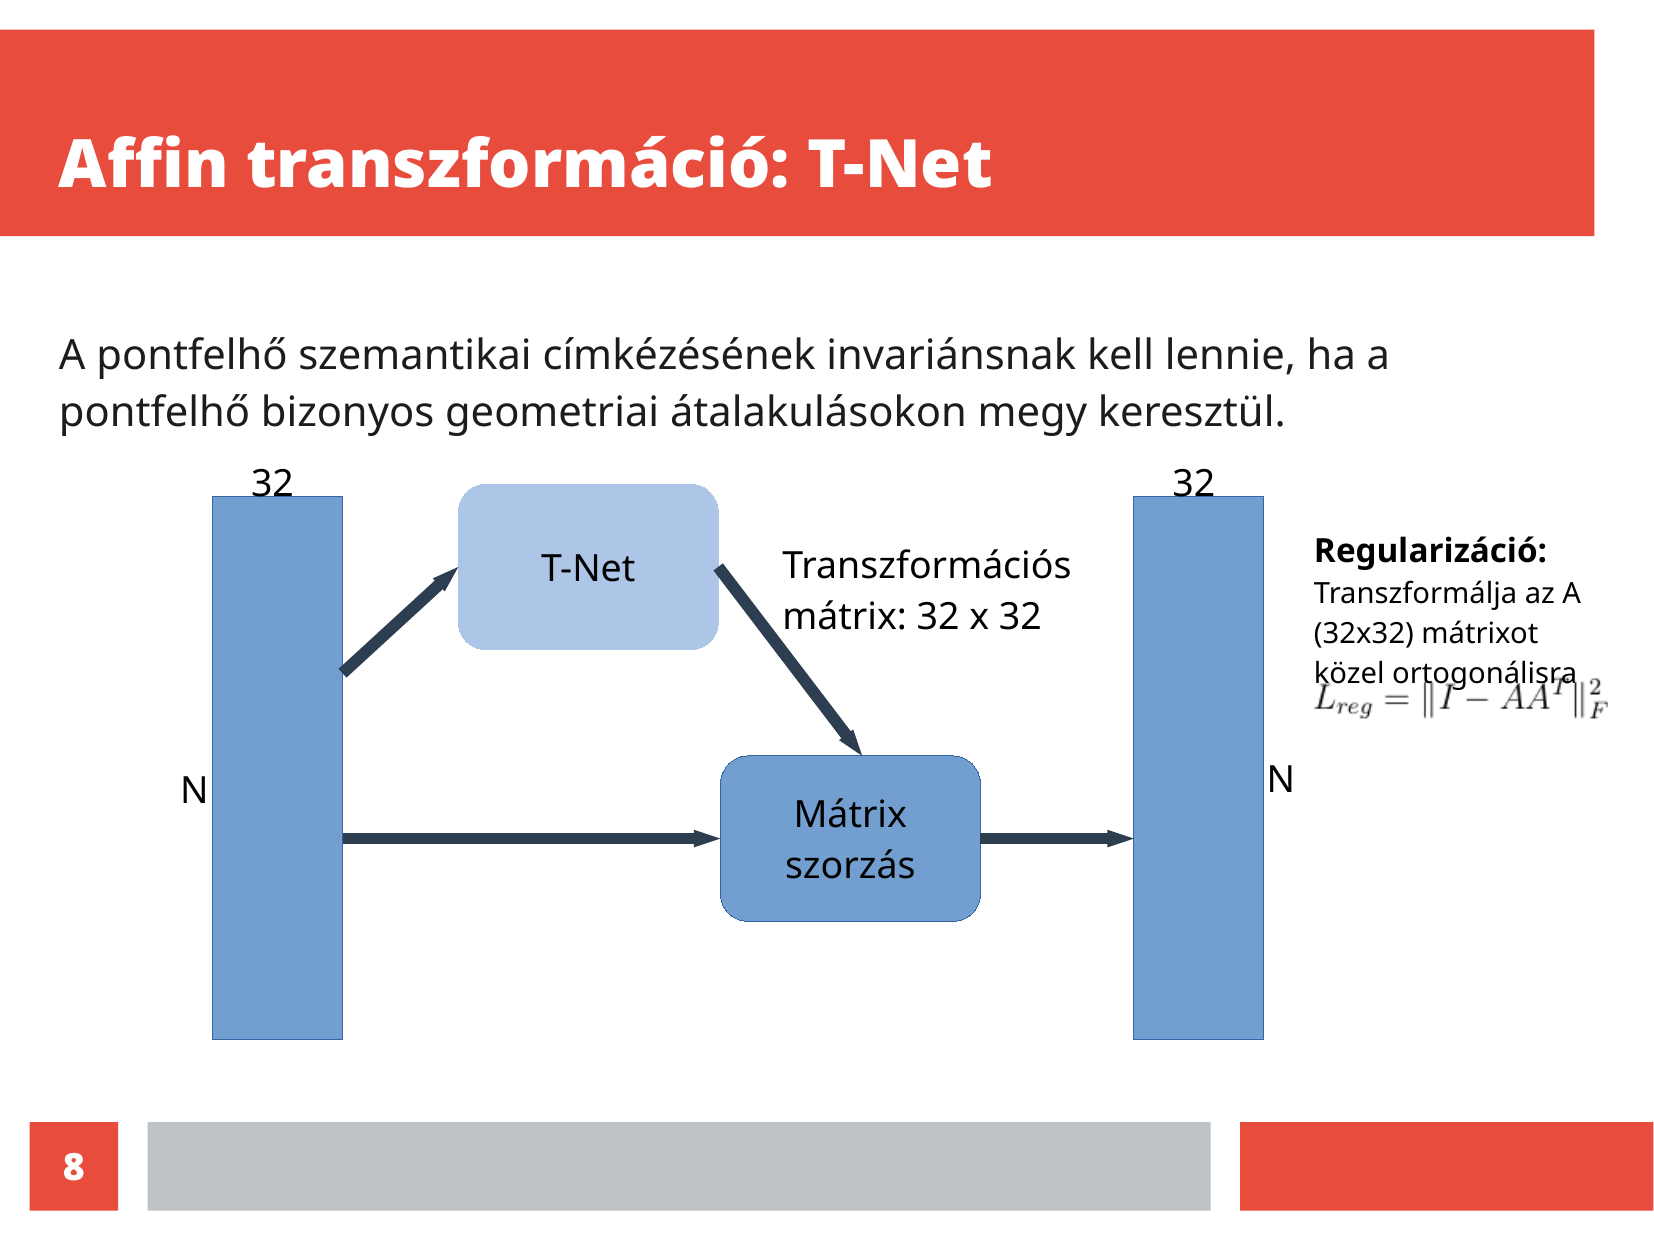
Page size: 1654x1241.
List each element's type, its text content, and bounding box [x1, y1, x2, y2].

picture [1507, 675, 1514, 681]
picture [1472, 675, 1481, 681]
picture [1436, 675, 1445, 681]
text_box Regularizáció: Transzformálja az A (32x32) mátrixot közel ortogonálisra [1299, 519, 1630, 675]
text_box 32 [236, 448, 319, 508]
picture [1333, 675, 1342, 681]
picture [1396, 675, 1405, 681]
picture [1454, 675, 1463, 681]
text_box [212, 496, 343, 1040]
text_box N [165, 755, 213, 839]
list A pontfelhő szemantikai címkézésének invariánsnak kell lennie, ha a pontfelhő bizonyos geometriai átalakulásokon megy keresztül. [59, 324, 1565, 1093]
text_box T-Net [458, 484, 719, 650]
text_box Transzformációs mátrix: 32 x 32 [767, 531, 1111, 650]
text_box Mátrix szorzás [720, 755, 981, 922]
title Affin transzformáció: T-Net [59, 59, 1595, 207]
text_box N [1251, 744, 1300, 804]
text_box [1133, 496, 1264, 1040]
picture [1299, 675, 1619, 733]
picture [1564, 675, 1571, 681]
text_box 32 [1157, 448, 1241, 508]
